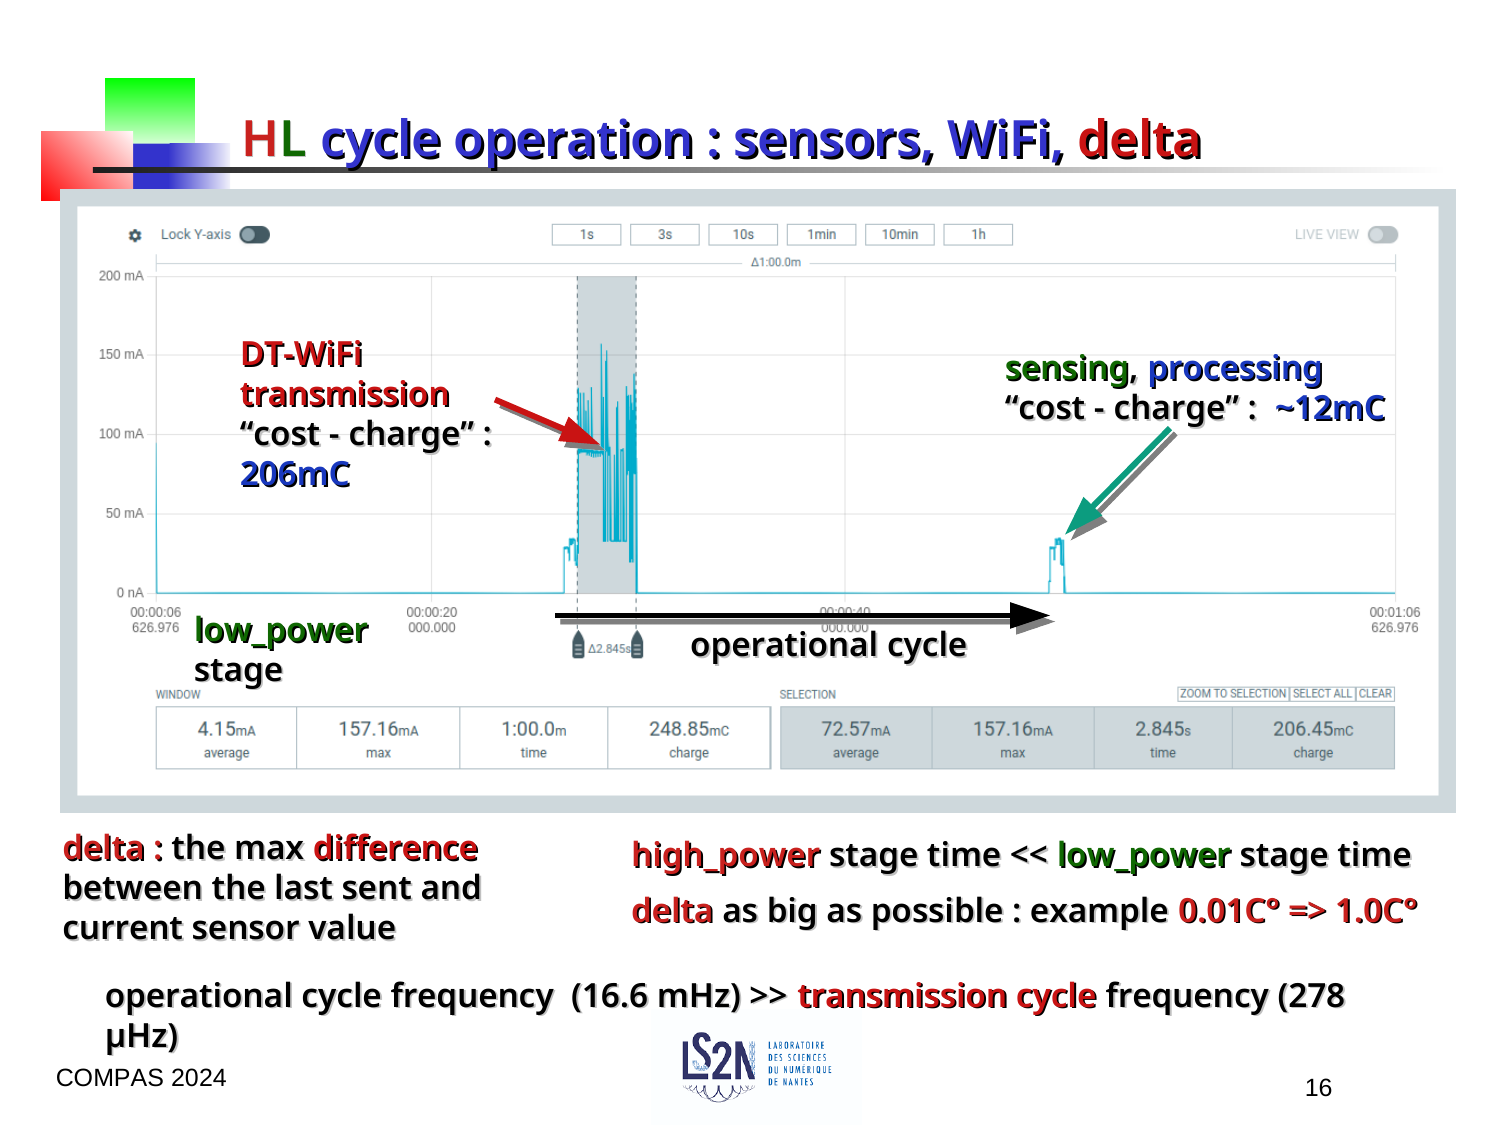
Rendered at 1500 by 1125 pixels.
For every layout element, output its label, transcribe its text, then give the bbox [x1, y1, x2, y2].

text_box low_power stage [179, 600, 481, 656]
text_box high_power stage time << low_power stage time [616, 825, 1451, 881]
picture [651, 1062, 862, 1125]
text_box delta : the max difference between the last sent and current sensor value [47, 818, 532, 954]
title HL cycle operation : sensors, WiFi, delta [105, 98, 1340, 175]
text_box DT-WiFi transmission “cost - charge” : 206mC [225, 324, 541, 500]
text_box sensing, processing “cost - charge” : ~12mC [990, 338, 1411, 444]
text_box operational cycle [675, 615, 997, 671]
picture [60, 189, 1456, 813]
text_box delta as big as possible : example 0.01C° => 1.0C° [616, 881, 1487, 937]
text_box operational cycle frequency (16.6 mHz) >> transmission cycle frequency (278 µHz) [90, 966, 1441, 1062]
